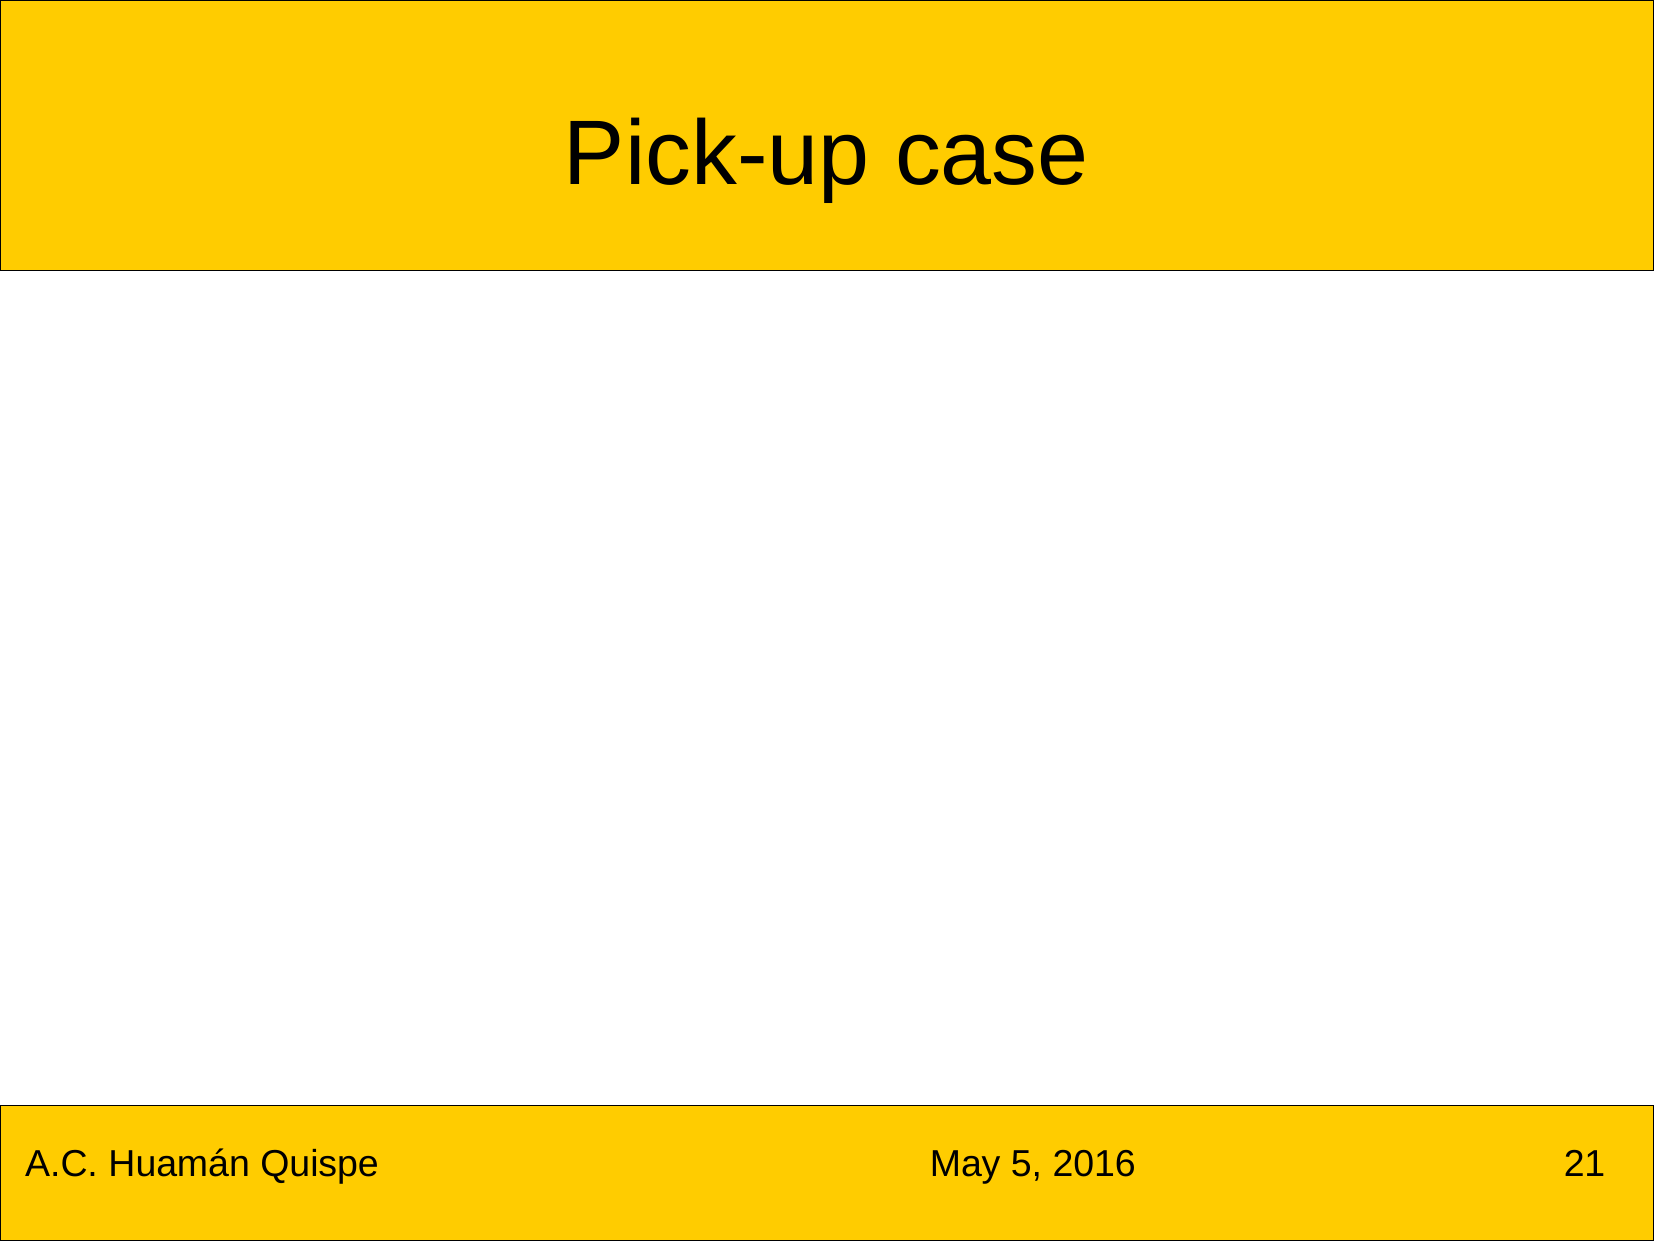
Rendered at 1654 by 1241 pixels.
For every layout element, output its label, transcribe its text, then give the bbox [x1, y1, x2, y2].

title Pick-up case [82, 49, 1571, 257]
